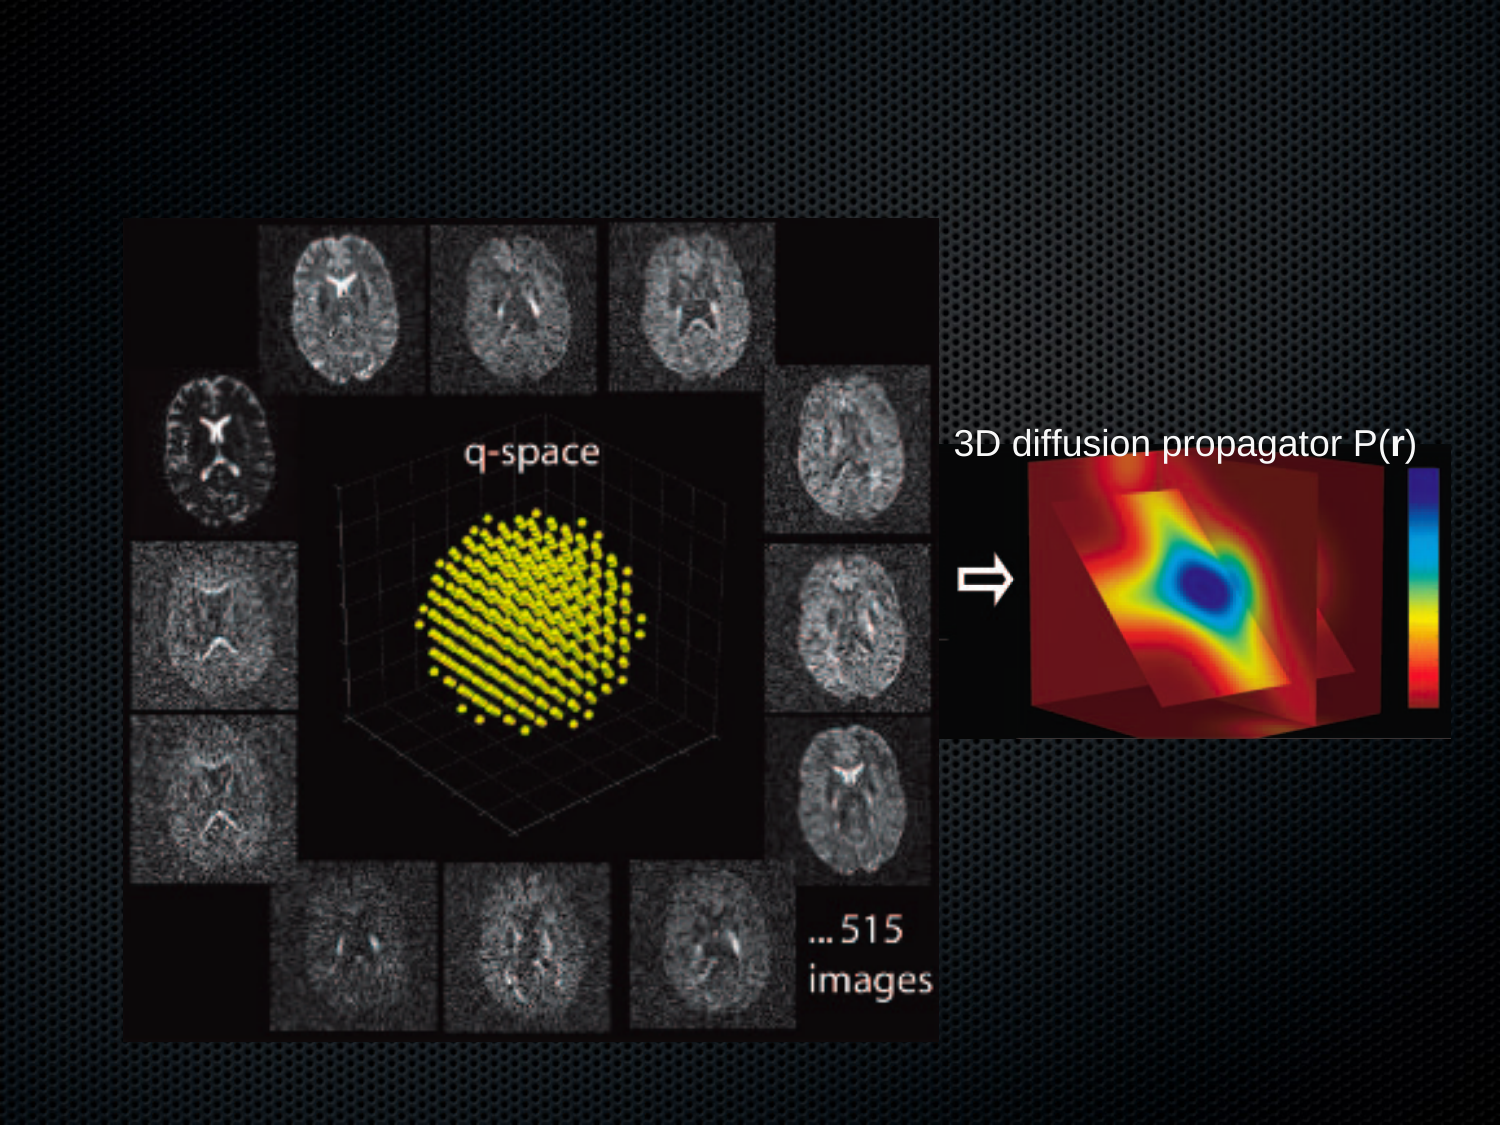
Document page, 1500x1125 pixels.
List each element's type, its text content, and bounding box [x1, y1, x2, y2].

text_box 3D diffusion propagator P(r) [944, 419, 1428, 465]
picture [0, 0, 1500, 1125]
